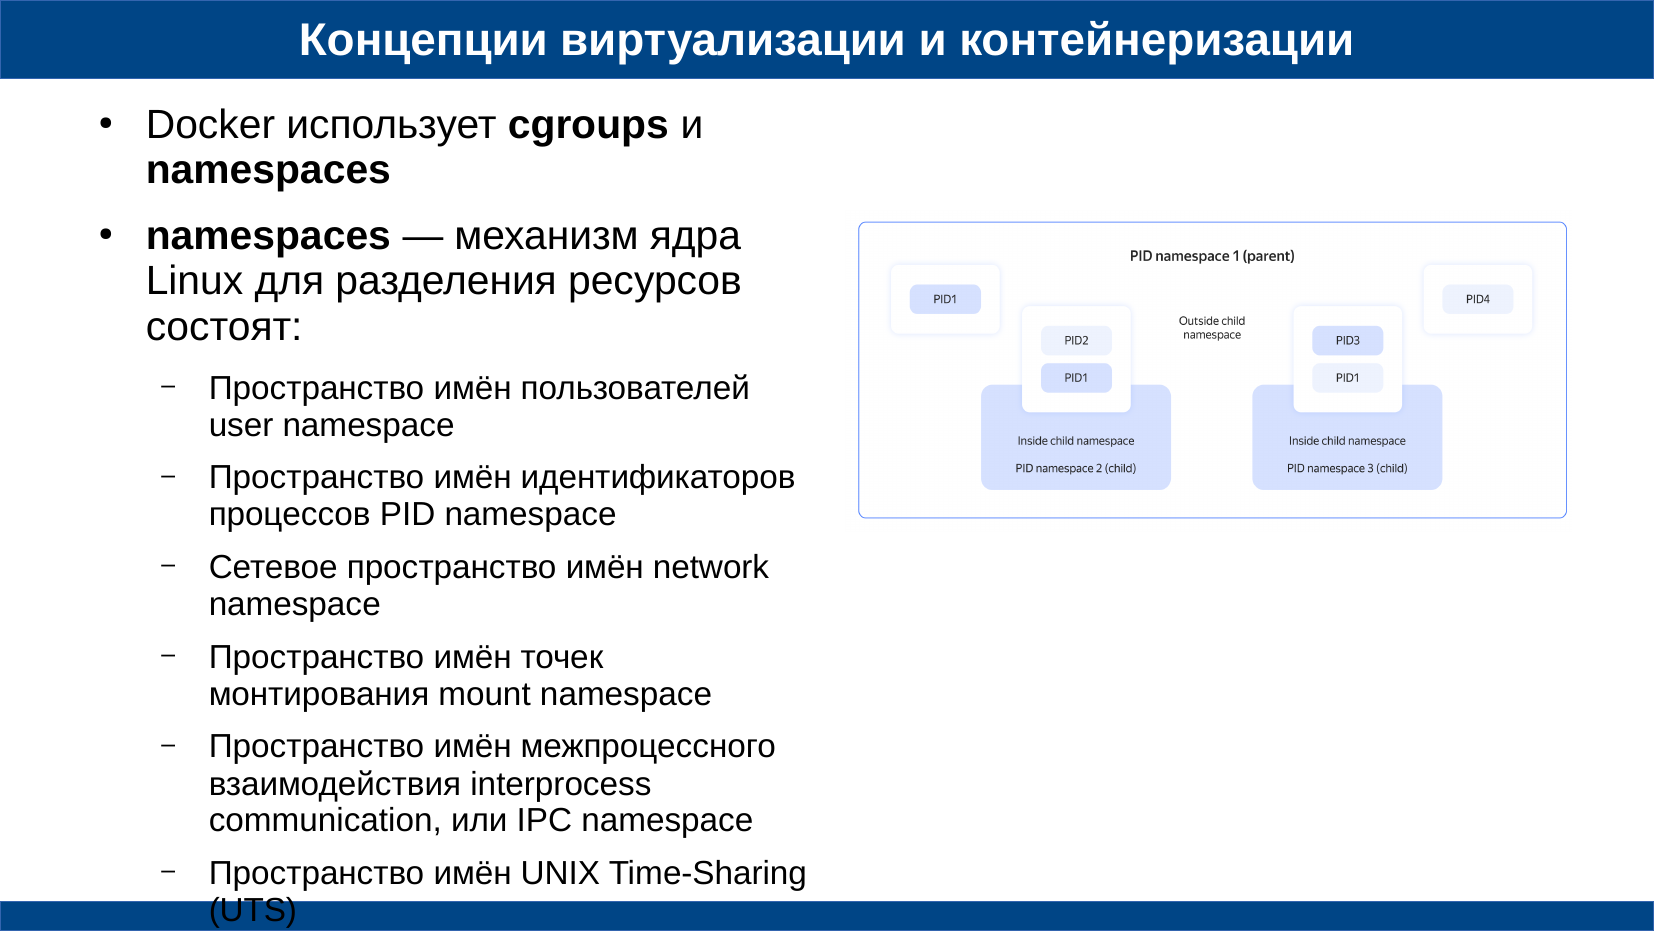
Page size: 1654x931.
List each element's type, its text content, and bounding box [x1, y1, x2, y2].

list Docker использует сgroups и namespaces namespaces — механизм ядра Linux для разделения ресурсов состоят: Пространство имён пользователей user namespace Пространство имён идентификаторов процессов PID namespace Сетевое пространство имён network namespace Пространство имён точек монтирования mount namespace Пространство имён межпроцессного взаимодействия interprocess communication, или IPC namespace Пространство имён UNIX Time-Sharing (UTS) [82, 101, 809, 931]
title Концепции виртуализации и контейнеризации [0, 0, 1654, 79]
picture [845, 101, 1572, 641]
